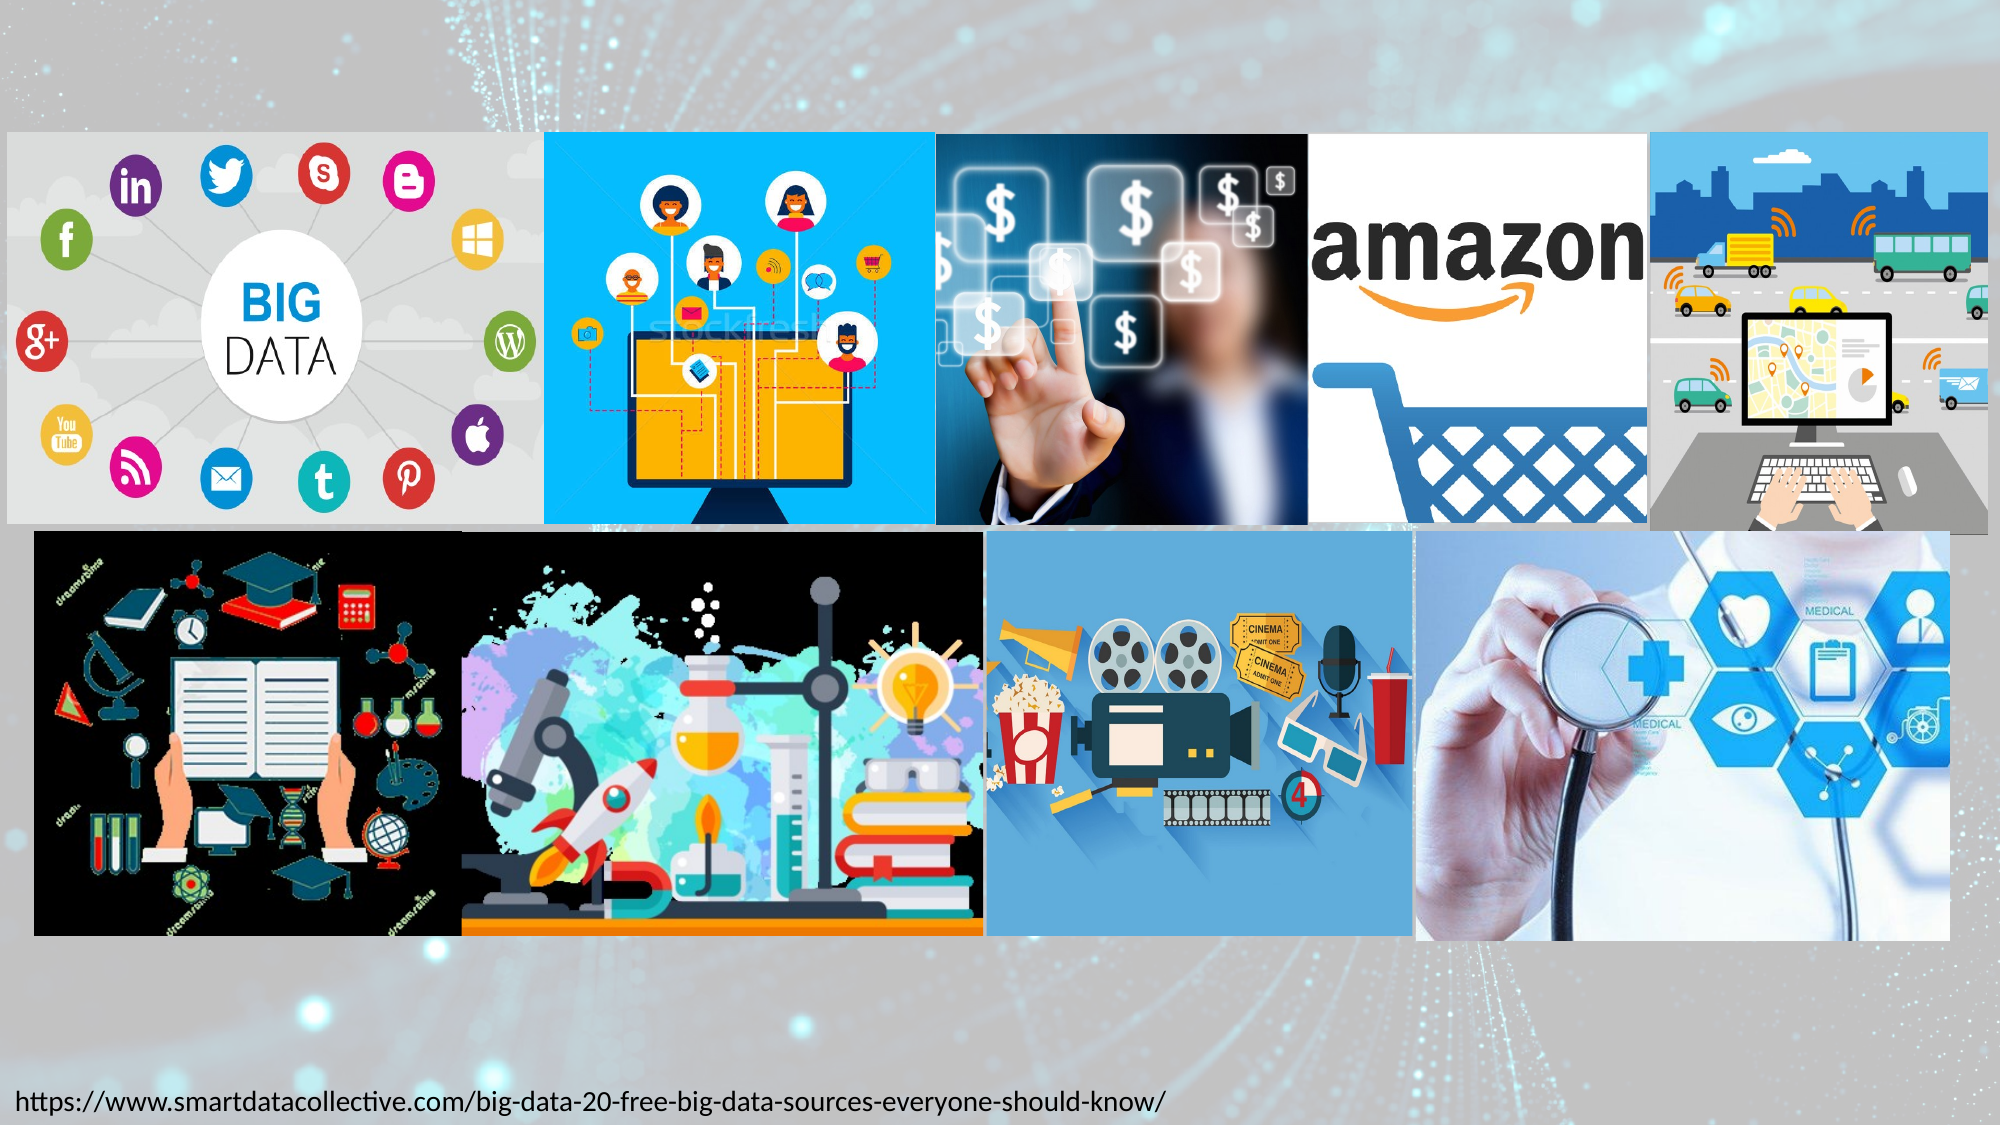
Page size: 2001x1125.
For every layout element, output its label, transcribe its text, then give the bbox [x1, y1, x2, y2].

picture [756, 249, 791, 288]
picture [571, 317, 604, 353]
picture [936, 132, 1647, 525]
picture [802, 265, 836, 305]
picture [606, 171, 877, 524]
picture [856, 245, 892, 283]
picture [936, 134, 947, 139]
picture [986, 531, 1413, 936]
picture [7, 132, 543, 524]
picture [34, 531, 984, 936]
text_box https://www.smartdatacollective.com/big-data-20-free-big-data-sources-everyone-should-know/ [0, 1074, 1197, 1125]
picture [1415, 132, 1988, 941]
